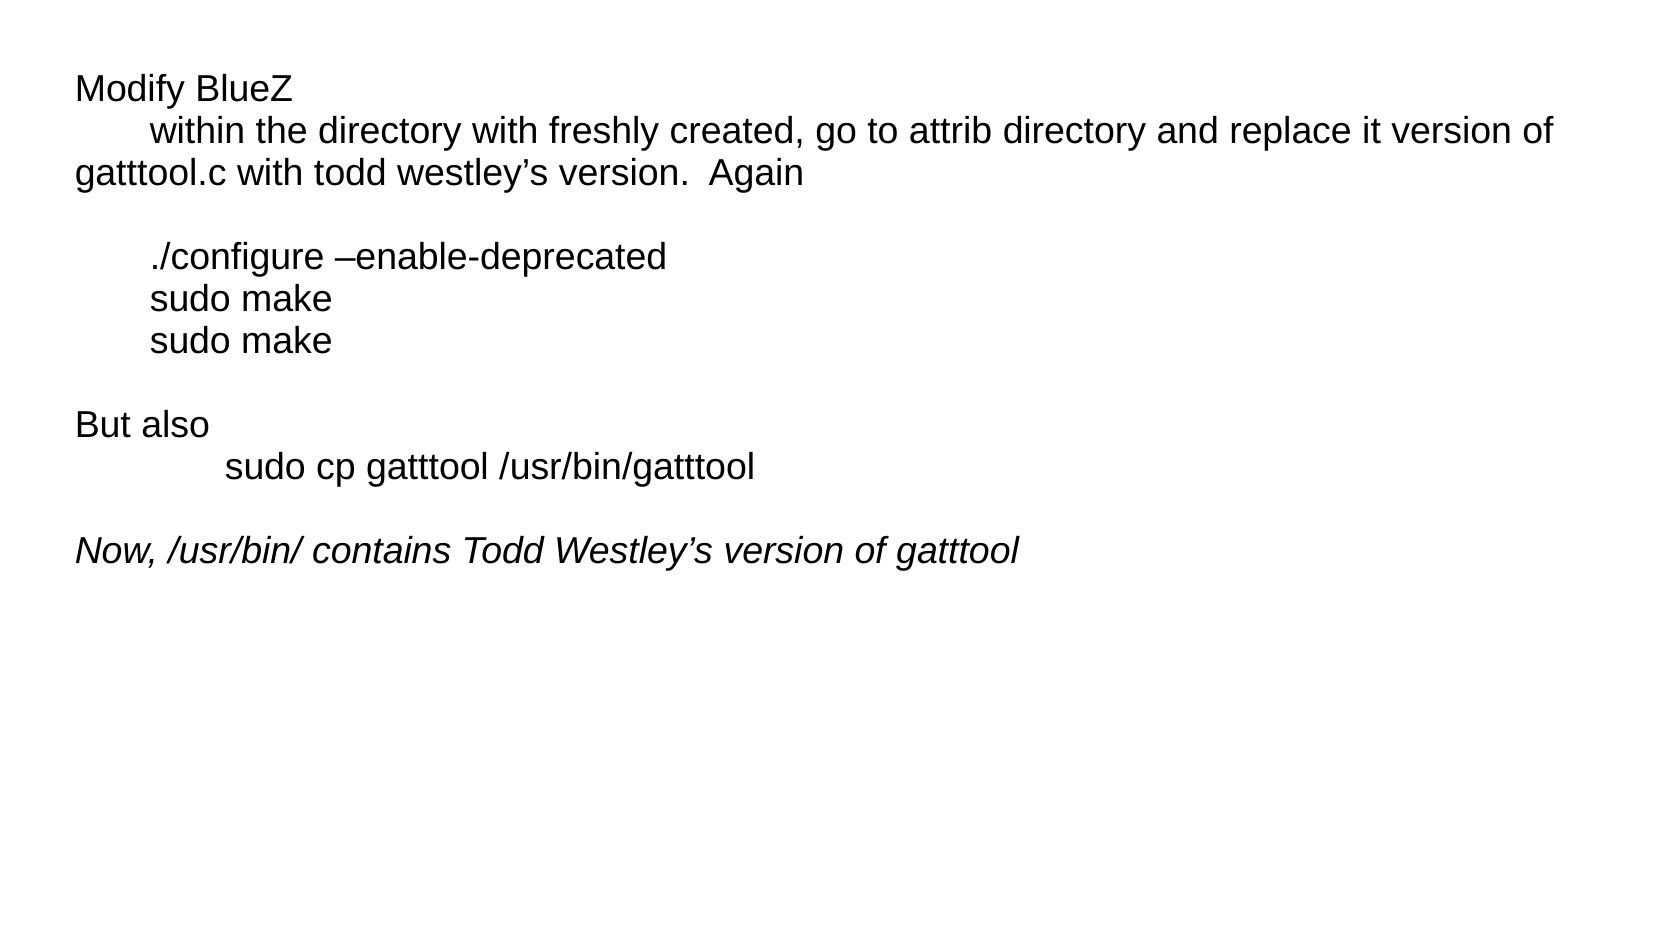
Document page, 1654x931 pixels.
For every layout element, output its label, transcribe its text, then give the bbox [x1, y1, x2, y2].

text_box Modify BlueZ within the directory with freshly created, go to attrib directory and replace it version of gatttool.c with todd westley’s version. Again ./configure –enable-deprecated sudo make sudo make But also sudo cp gatttool /usr/bin/gatttool Now, /usr/bin/ contains Todd Westley’s version of gatttool [60, 60, 1606, 579]
